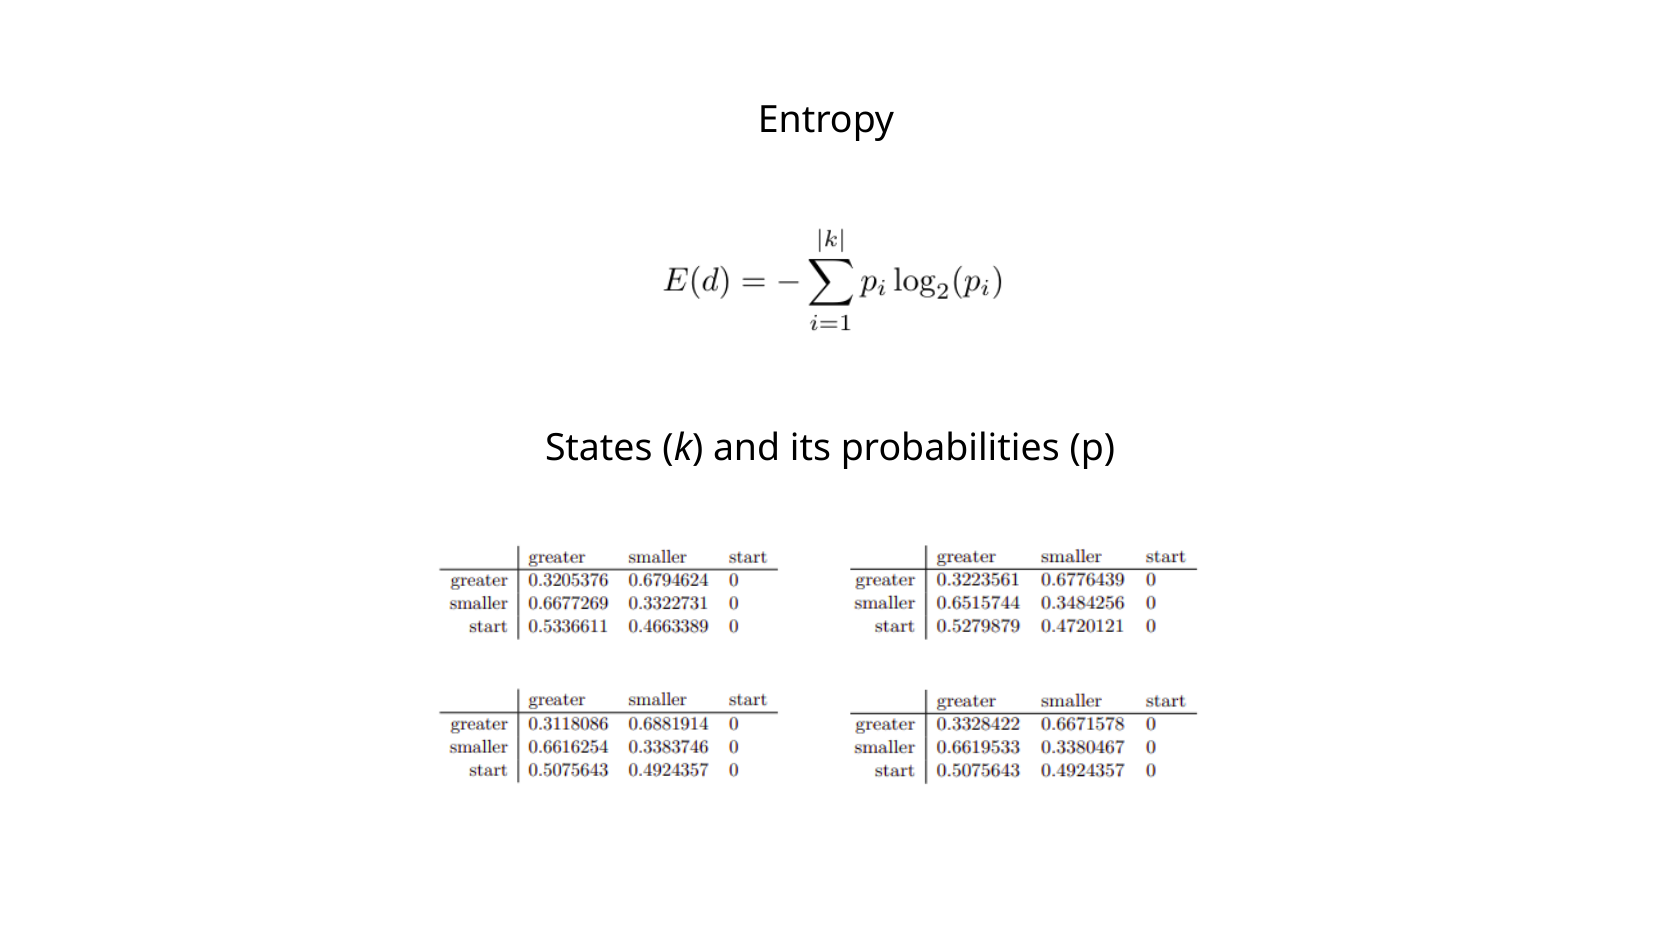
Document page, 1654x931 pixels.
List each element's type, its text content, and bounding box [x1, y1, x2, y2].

picture [437, 531, 848, 801]
picture [850, 664, 1235, 798]
picture [850, 507, 1235, 641]
text_box Entropy [743, 85, 911, 178]
picture [642, 206, 1011, 355]
text_box States (k) and its probabilities (p) [530, 413, 1124, 506]
